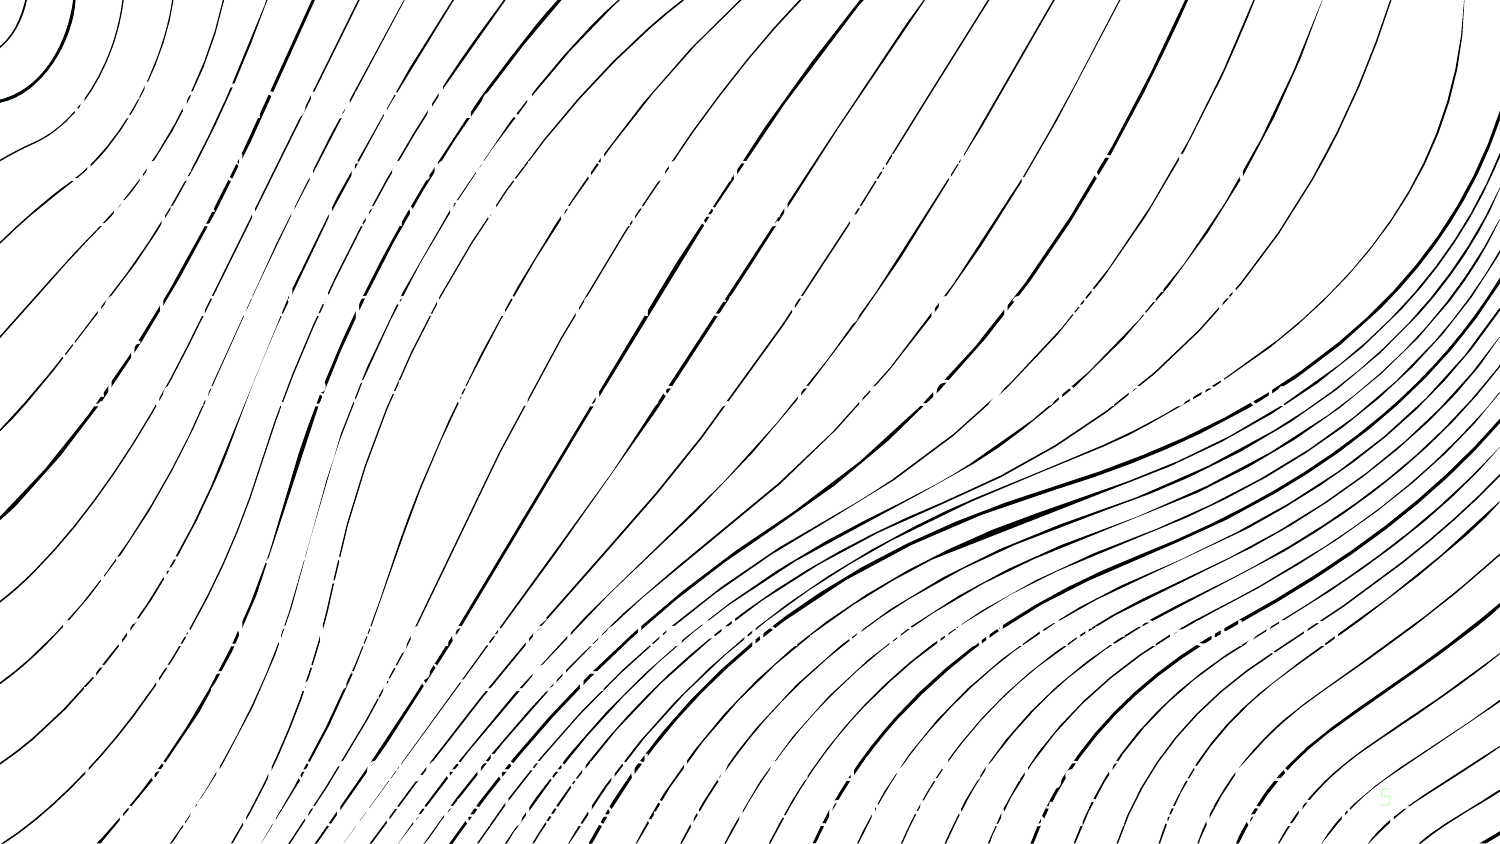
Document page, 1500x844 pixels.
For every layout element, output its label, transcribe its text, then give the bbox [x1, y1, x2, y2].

text_box El núcleo de quinta generación de los Athlon – Velocidad : Entre 2,6GHz(PR) – 1,917GHz y 3,2Gz(PR) - 2,2GHz Incluía una nueva caché de segundo nivel de 512 KiB en lugar de 256 KiB Aumentó la frecuencia del bus de 133MHz – 166MHz y posteriormente a 200MHz [44, 601, 1469, 844]
text_box Núcleo Thoroughbred [37, 61, 557, 137]
text_box Núcleo Barton [44, 525, 396, 601]
text_box El núcleo de cuarta generación de los Athlon – Velocidad : 1,8GHz hasta 2,2GHz con el sistema PR (Prestaciones relativas) Thoroughbred-B posibilitaba mayor frecuencia y mejoró la disipación de calor Velocidad : 2,133GHz , eran capaces de aumentar 1GHz con el overclock [44, 136, 1354, 425]
